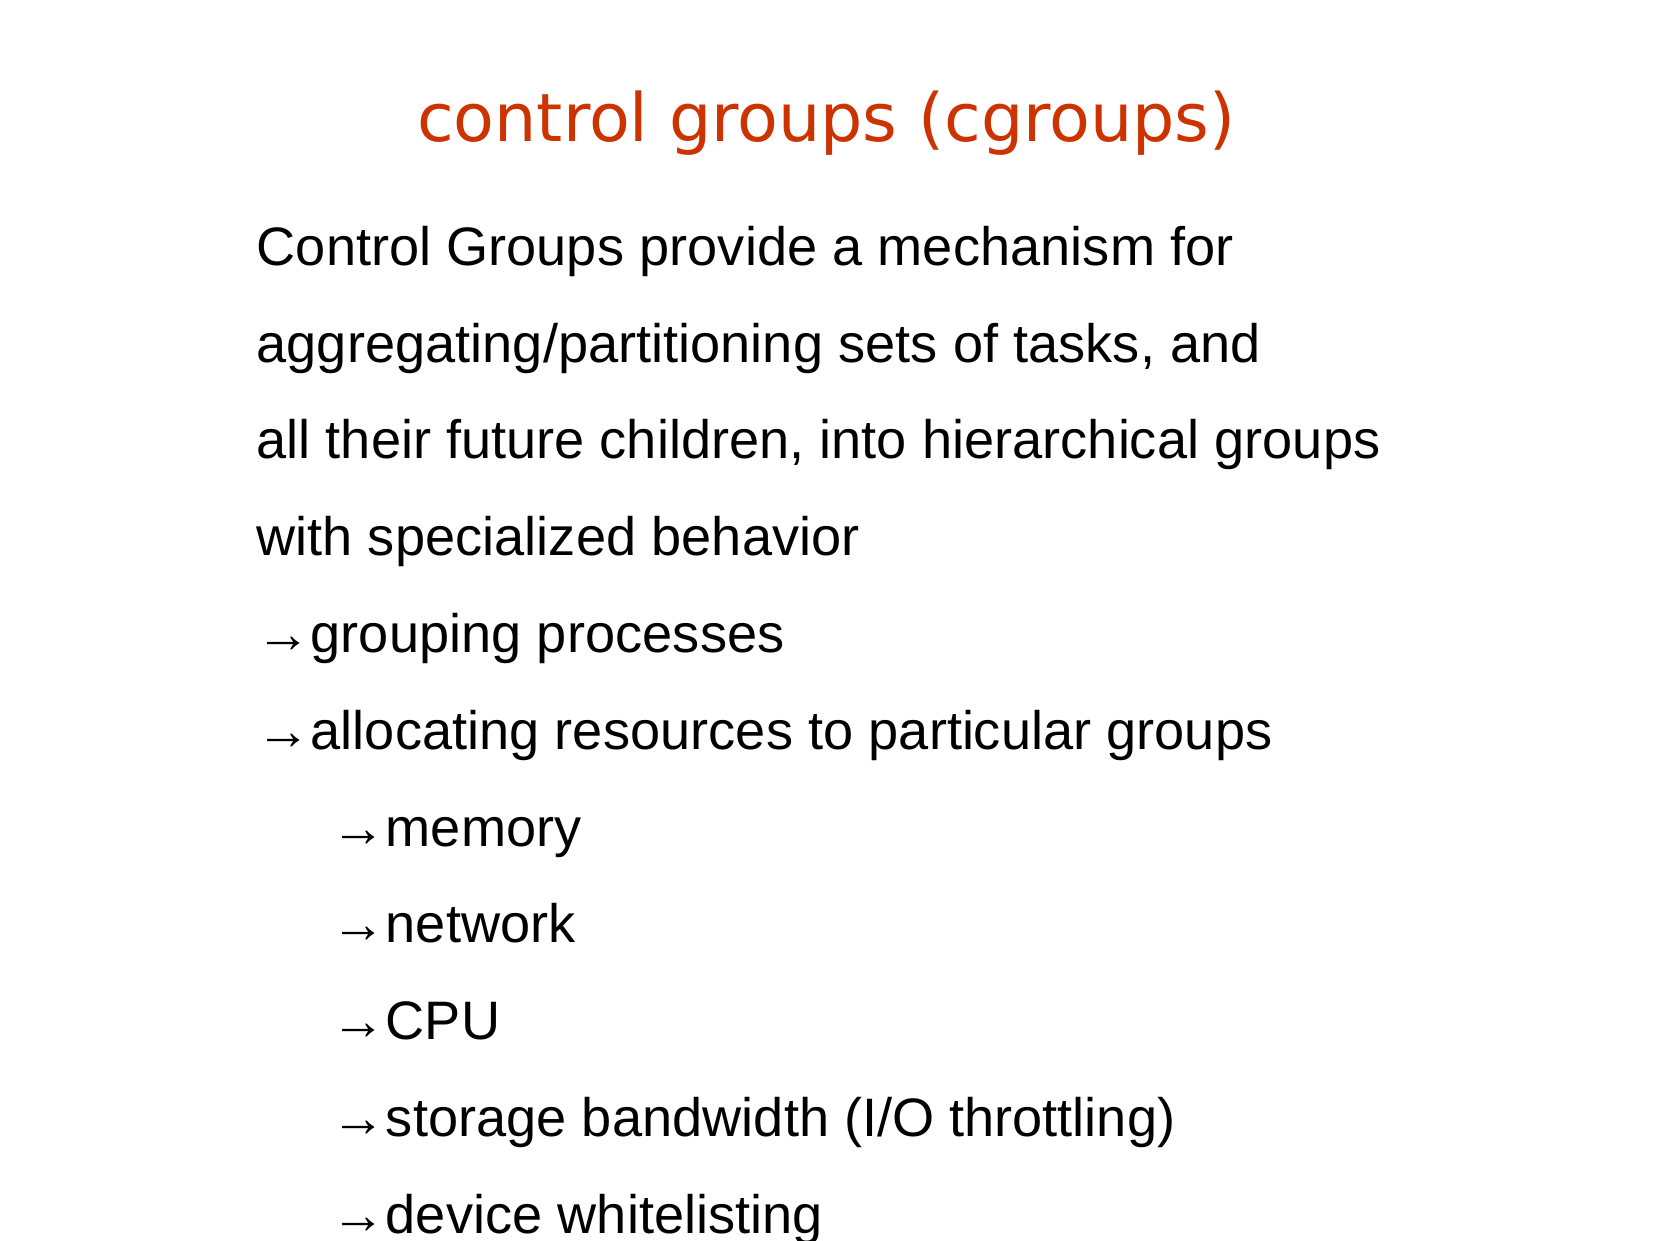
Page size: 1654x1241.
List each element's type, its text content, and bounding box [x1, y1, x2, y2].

text_box control groups (cgroups) [402, 72, 1252, 166]
text_box Control Groups provide a mechanism for aggregating/partitioning sets of tasks, and all their future children, into hierarchical groups with specialized behavior →grouping processes →allocating resources to particular groups →memory →network →CPU →storage bandwidth (I/O throttling) →device whitelisting [241, 178, 1412, 1222]
